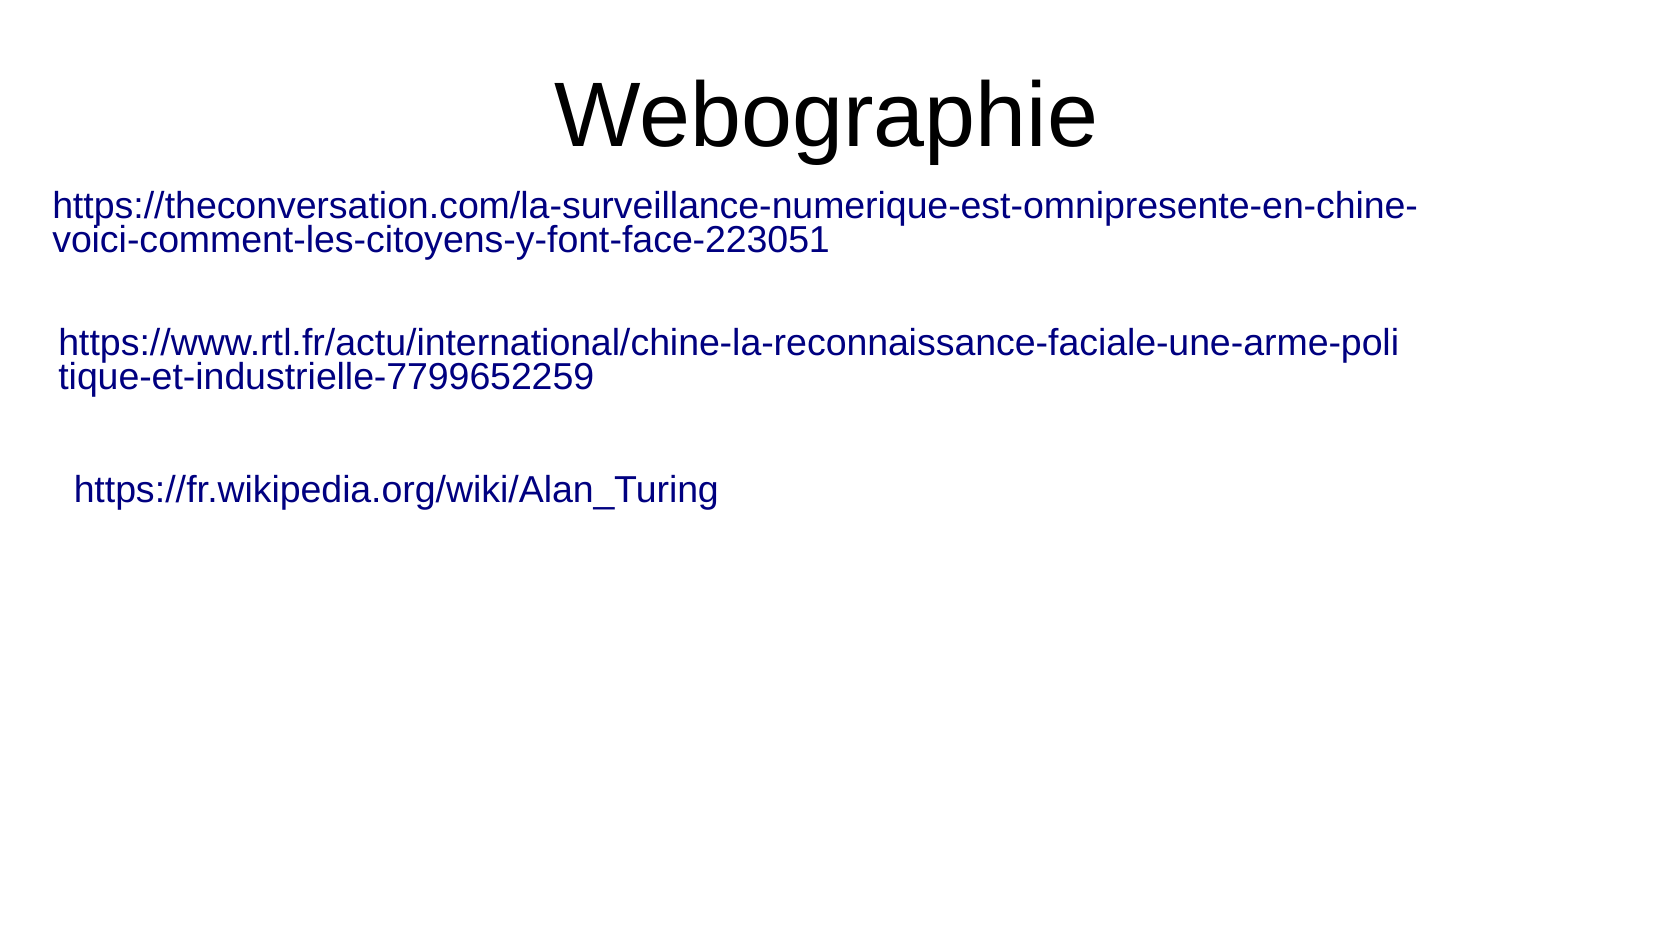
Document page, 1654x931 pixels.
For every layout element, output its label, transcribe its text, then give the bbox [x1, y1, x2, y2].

text_box https://theconversation.com/la-surveillance-numerique-est-omnipresente-en-chine-voici-comment-les-citoyens-y-font-face-223051 [37, 177, 1447, 248]
title Webographie [82, 37, 1571, 193]
text_box https://fr.wikipedia.org/wiki/Alan_Turing [59, 461, 896, 532]
text_box https://www.rtl.fr/actu/international/chine-la-reconnaissance-faciale-une-arme-politique-et-industrielle-7799652259 [43, 313, 1418, 384]
